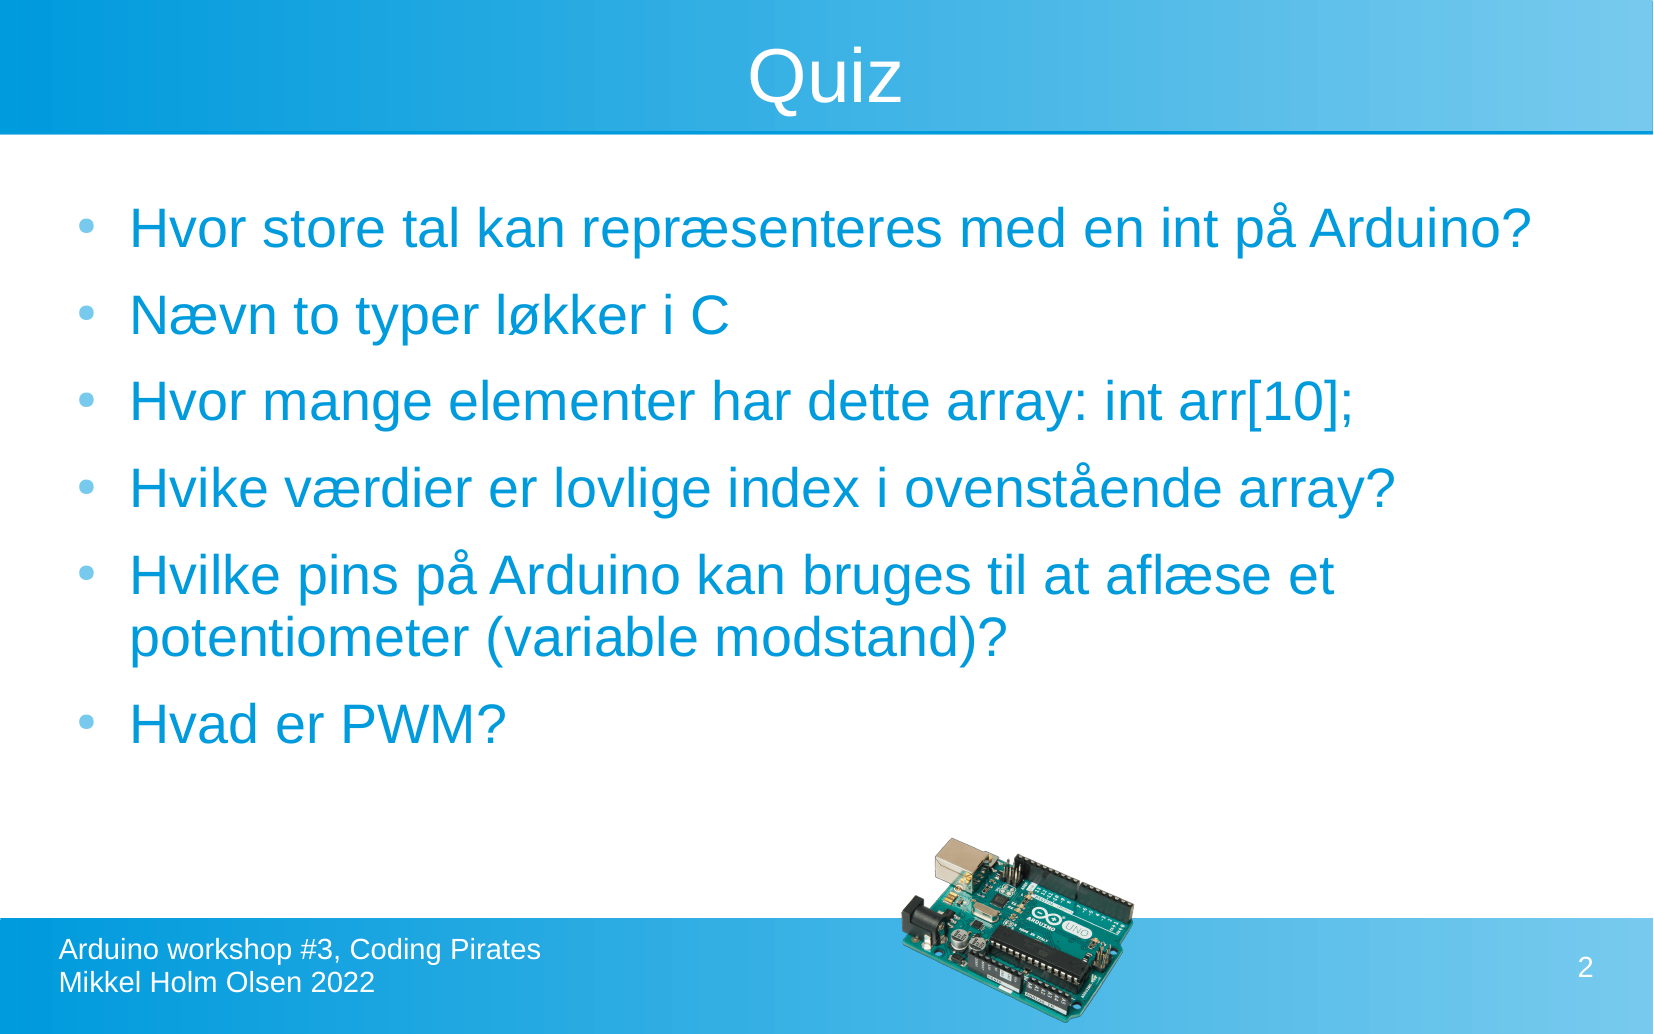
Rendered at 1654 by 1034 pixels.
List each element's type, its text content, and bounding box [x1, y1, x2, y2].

picture [900, 854, 1138, 1024]
list Hvor store tal kan repræsenteres med en int på Arduino? Nævn to typer løkker i C Hvor mange elementer har dette array: int arr[10]; Hvike værdier er lovlige index i ovenstående array? Hvilke pins på Arduino kan bruges til at aflæse et potentiometer (variable modstand)? Hvad er PWM? [58, 196, 1594, 854]
title Quiz [58, 32, 1594, 120]
